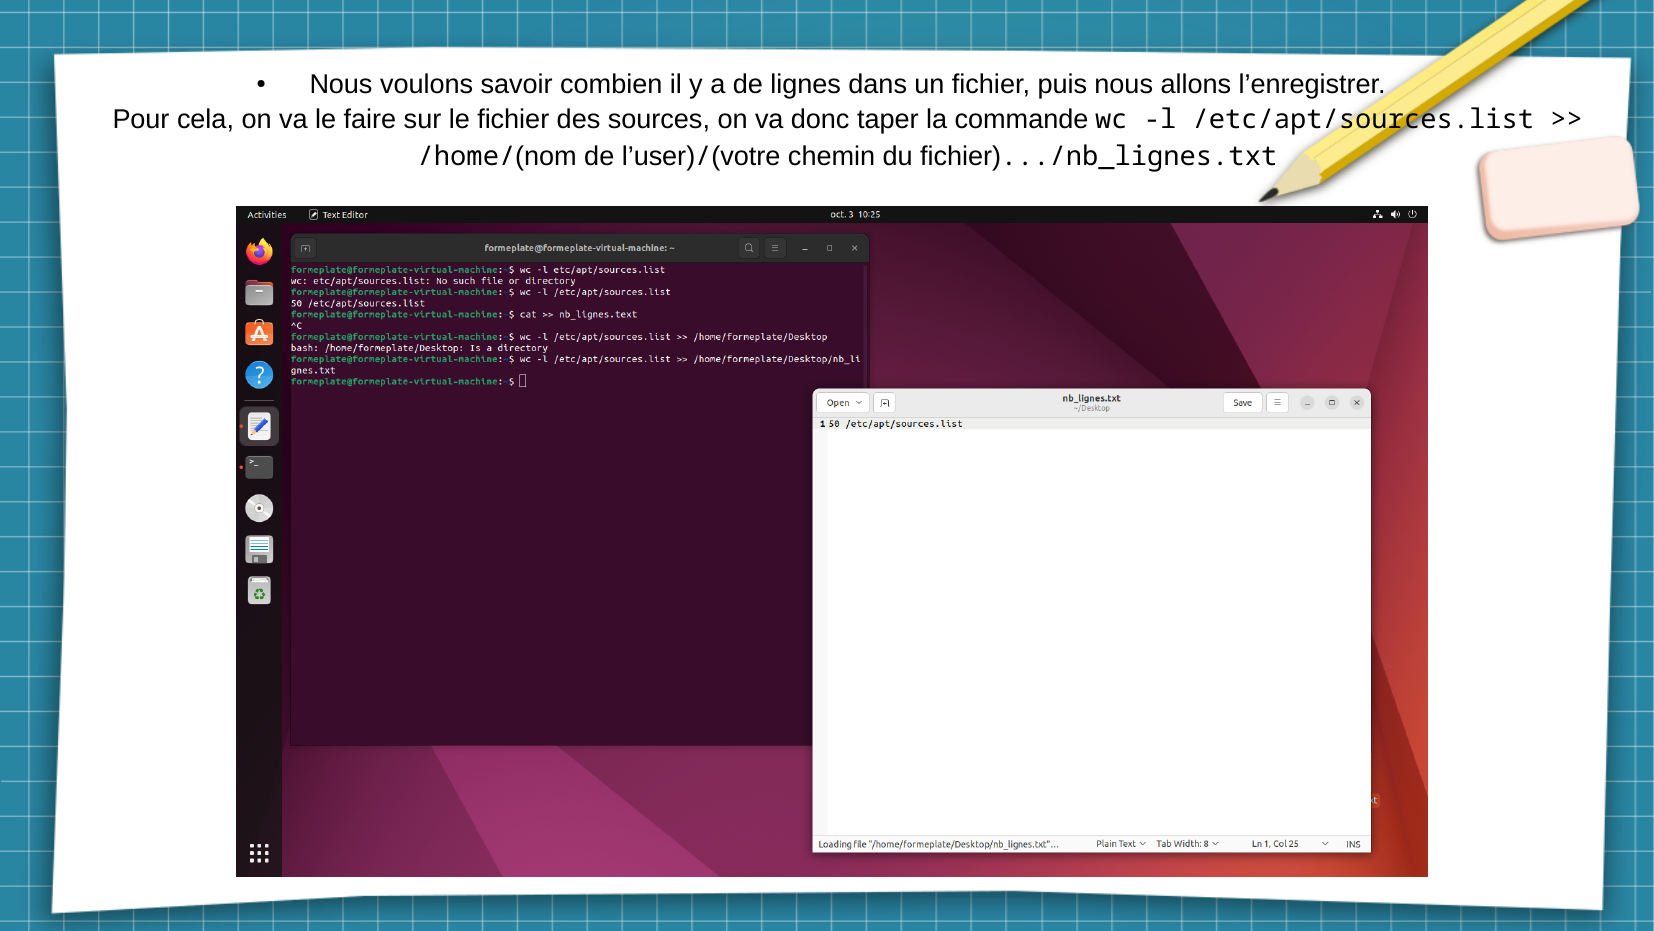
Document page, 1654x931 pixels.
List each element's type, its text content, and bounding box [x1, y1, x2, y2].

picture [0, 0, 1654, 931]
title Nous voulons savoir combien il y a de lignes dans un fichier, puis nous allons l’enregistrer. Pour cela, on va le faire sur le fichier des sources, on va donc taper la commande wc -l /etc/apt/sources.list >> /home/(nom de l’user)/(votre chemin du fichier).../nb_lignes.txt [0, 74, 1625, 168]
